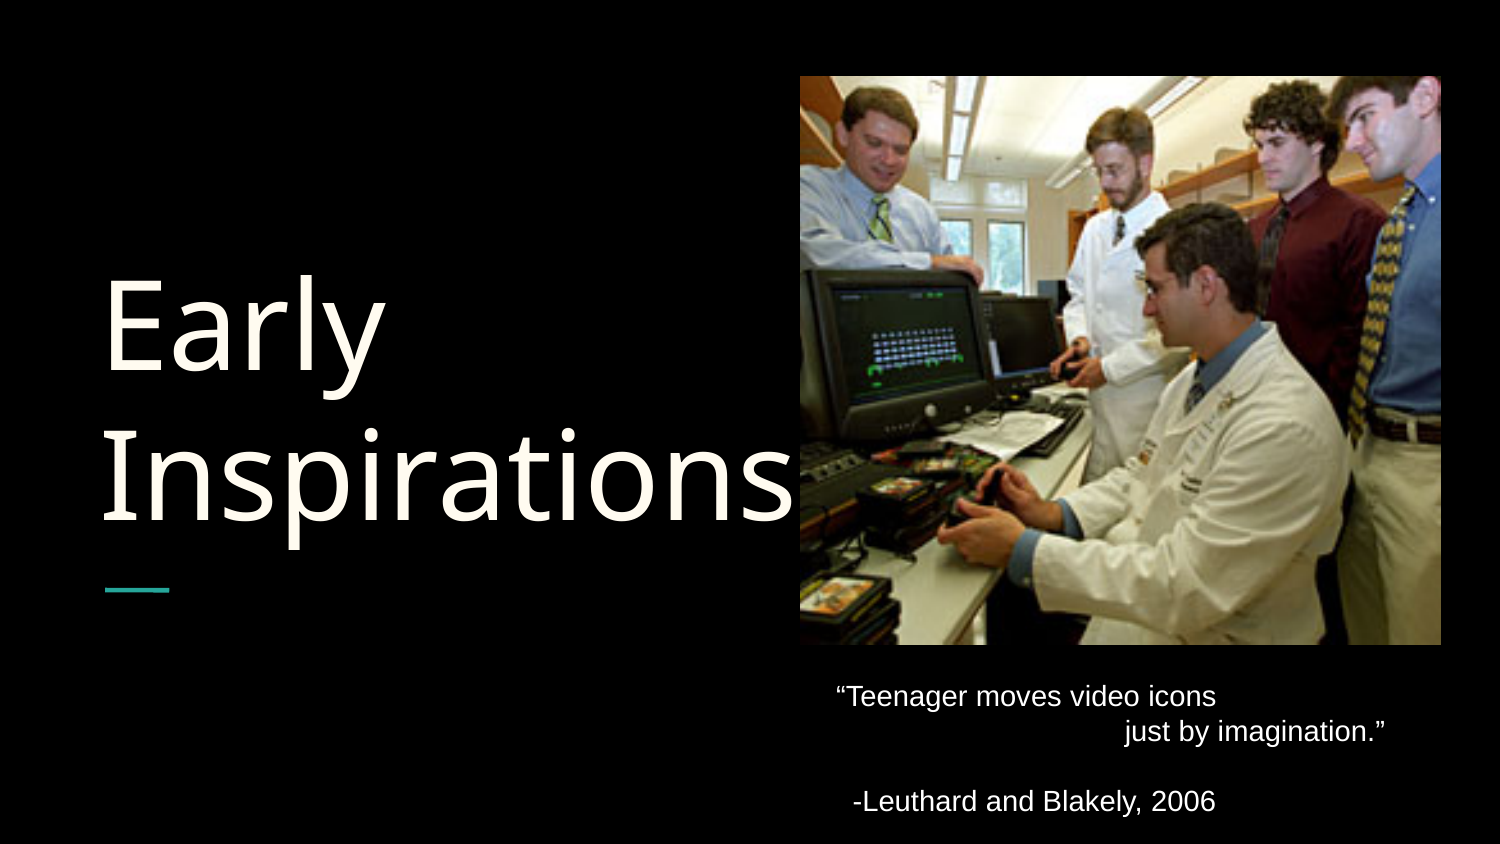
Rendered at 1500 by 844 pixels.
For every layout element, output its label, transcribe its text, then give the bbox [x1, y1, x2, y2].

picture [800, 76, 1441, 645]
title Early Inspirations [84, 310, 800, 561]
text_box “Teenager moves video icons just by imagination.” -Leuthard and Blakely, 2006 [821, 662, 1449, 804]
